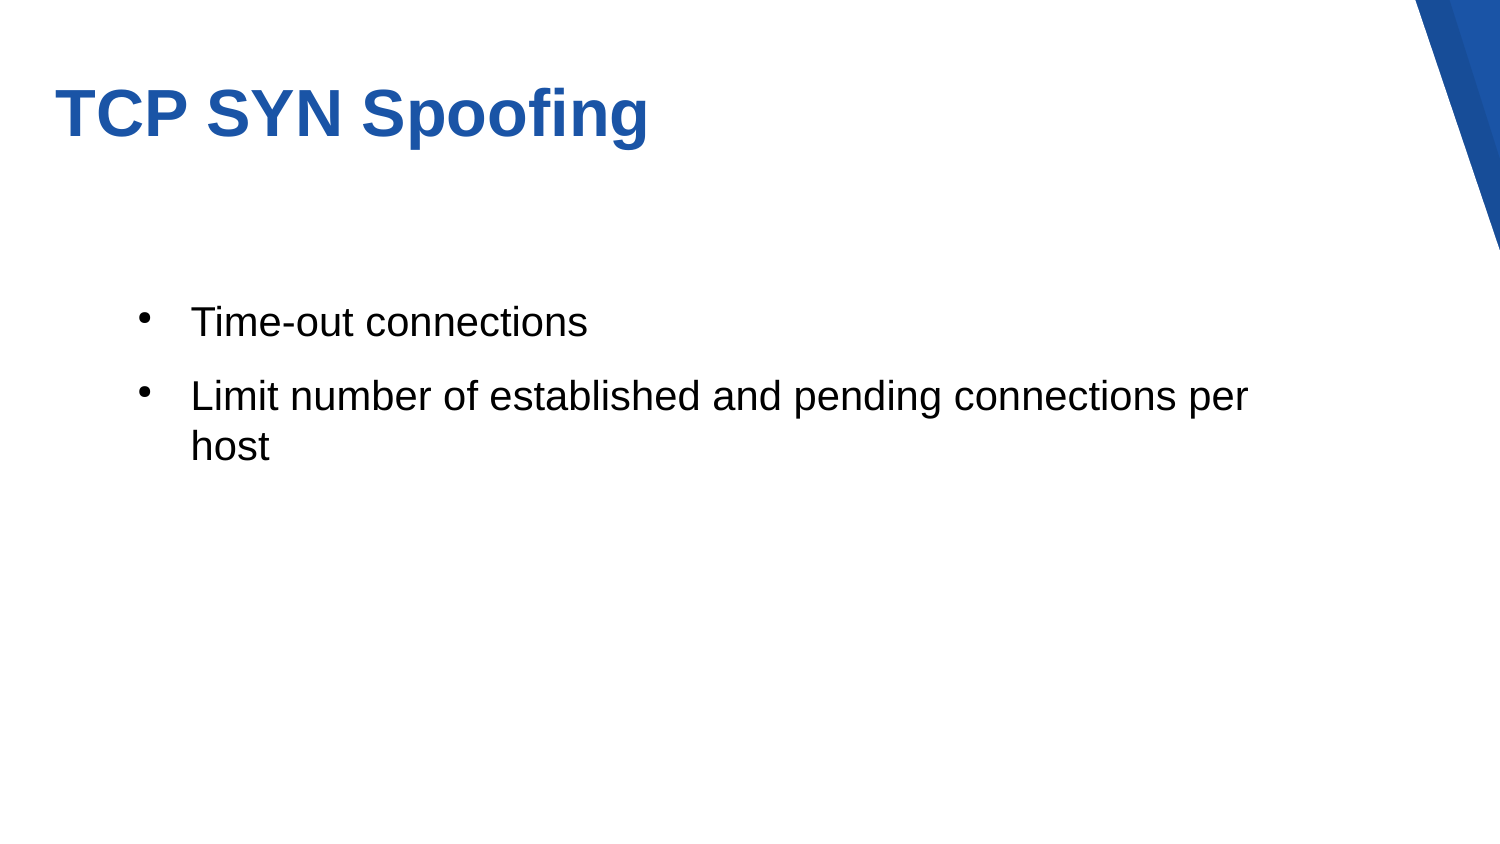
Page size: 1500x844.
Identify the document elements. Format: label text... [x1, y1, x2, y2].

title TCP SYN Spoofing [40, 97, 829, 166]
list Time-out connections Limit number of established and pending connections per host [104, 205, 1321, 601]
